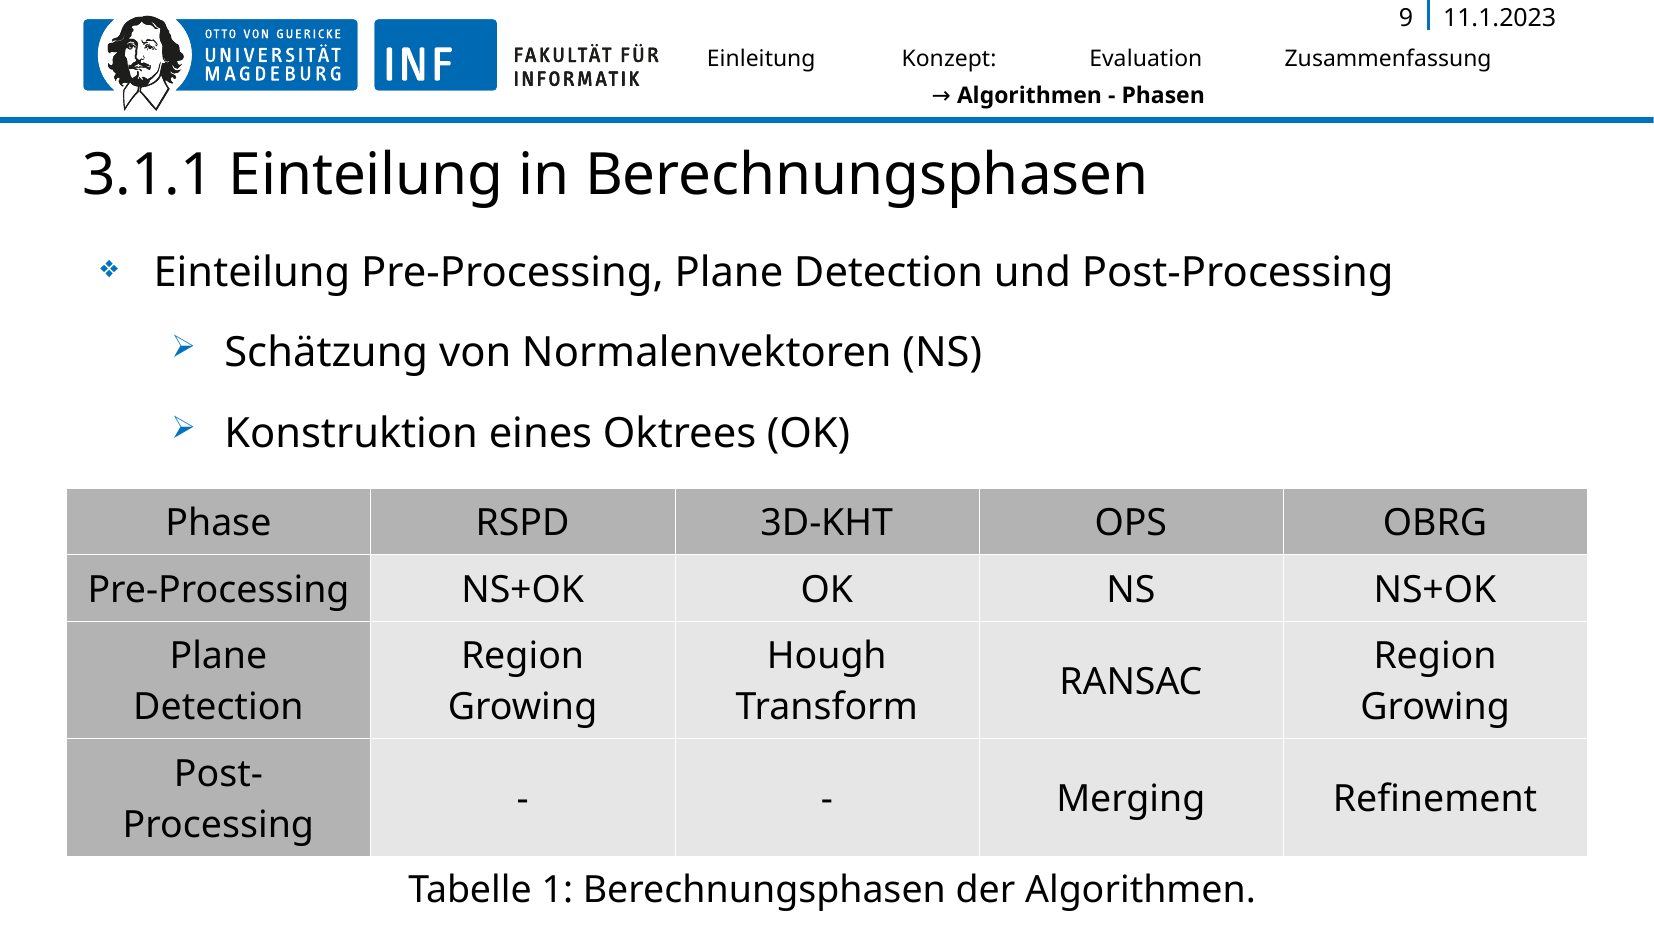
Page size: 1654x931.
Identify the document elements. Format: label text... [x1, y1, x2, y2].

table_header Phase [67, 489, 370, 554]
table_cell NS+OK [371, 555, 675, 621]
title 3.1.1 Einteilung in Berechnungsphasen [82, 131, 1576, 212]
table_cell Region Growing [1284, 622, 1587, 738]
table_cell - [676, 739, 979, 855]
table_cell Plane Detection [67, 622, 370, 738]
table_header RSPD [371, 489, 675, 554]
table_cell RANSAC [980, 622, 1283, 738]
table_cell NS+OK [1284, 555, 1587, 621]
table_cell Post-Processing [67, 739, 370, 856]
table_header OBRG [1284, 489, 1587, 554]
table_cell Refinement [1284, 739, 1587, 855]
table_header 3D-KHT [676, 489, 979, 554]
text_box Tabelle 1: Berechnungsphasen der Algorithmen. [75, 855, 1591, 914]
table_cell Pre-Processing [67, 555, 370, 621]
table_header OPS [980, 489, 1283, 554]
table_cell - [371, 739, 675, 855]
table_cell Region Growing [371, 622, 675, 738]
list Einteilung Pre-Processing, Plane Detection und Post-Processing Schätzung von Normalenvektoren (NS) Konstruktion eines Oktrees (OK) [82, 241, 1571, 488]
table_cell Hough Transform [676, 622, 979, 738]
table_cell OK [676, 555, 979, 621]
table_cell Merging [980, 739, 1283, 855]
table_cell NS [980, 555, 1283, 621]
